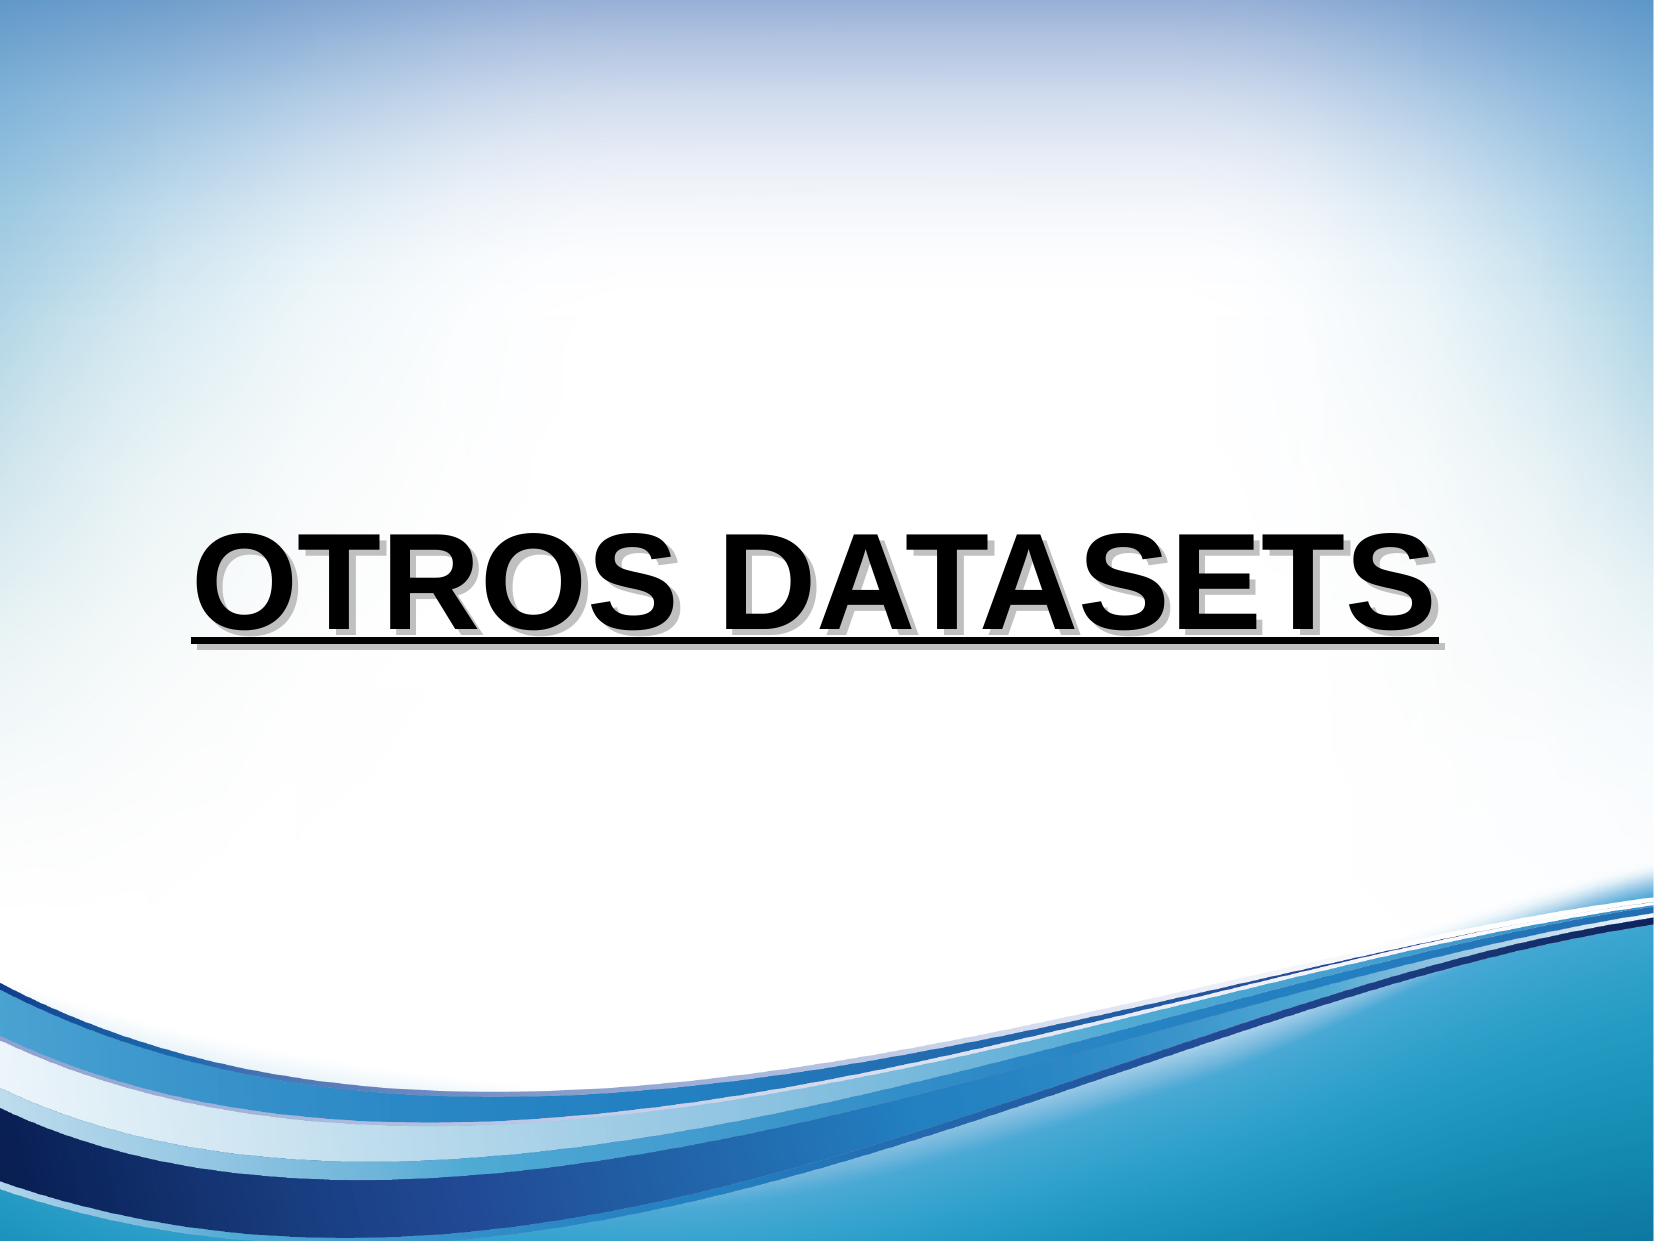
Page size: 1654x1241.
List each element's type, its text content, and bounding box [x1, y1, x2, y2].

picture [0, 0, 1654, 1241]
title OTROS DATASETS [70, 477, 1560, 686]
